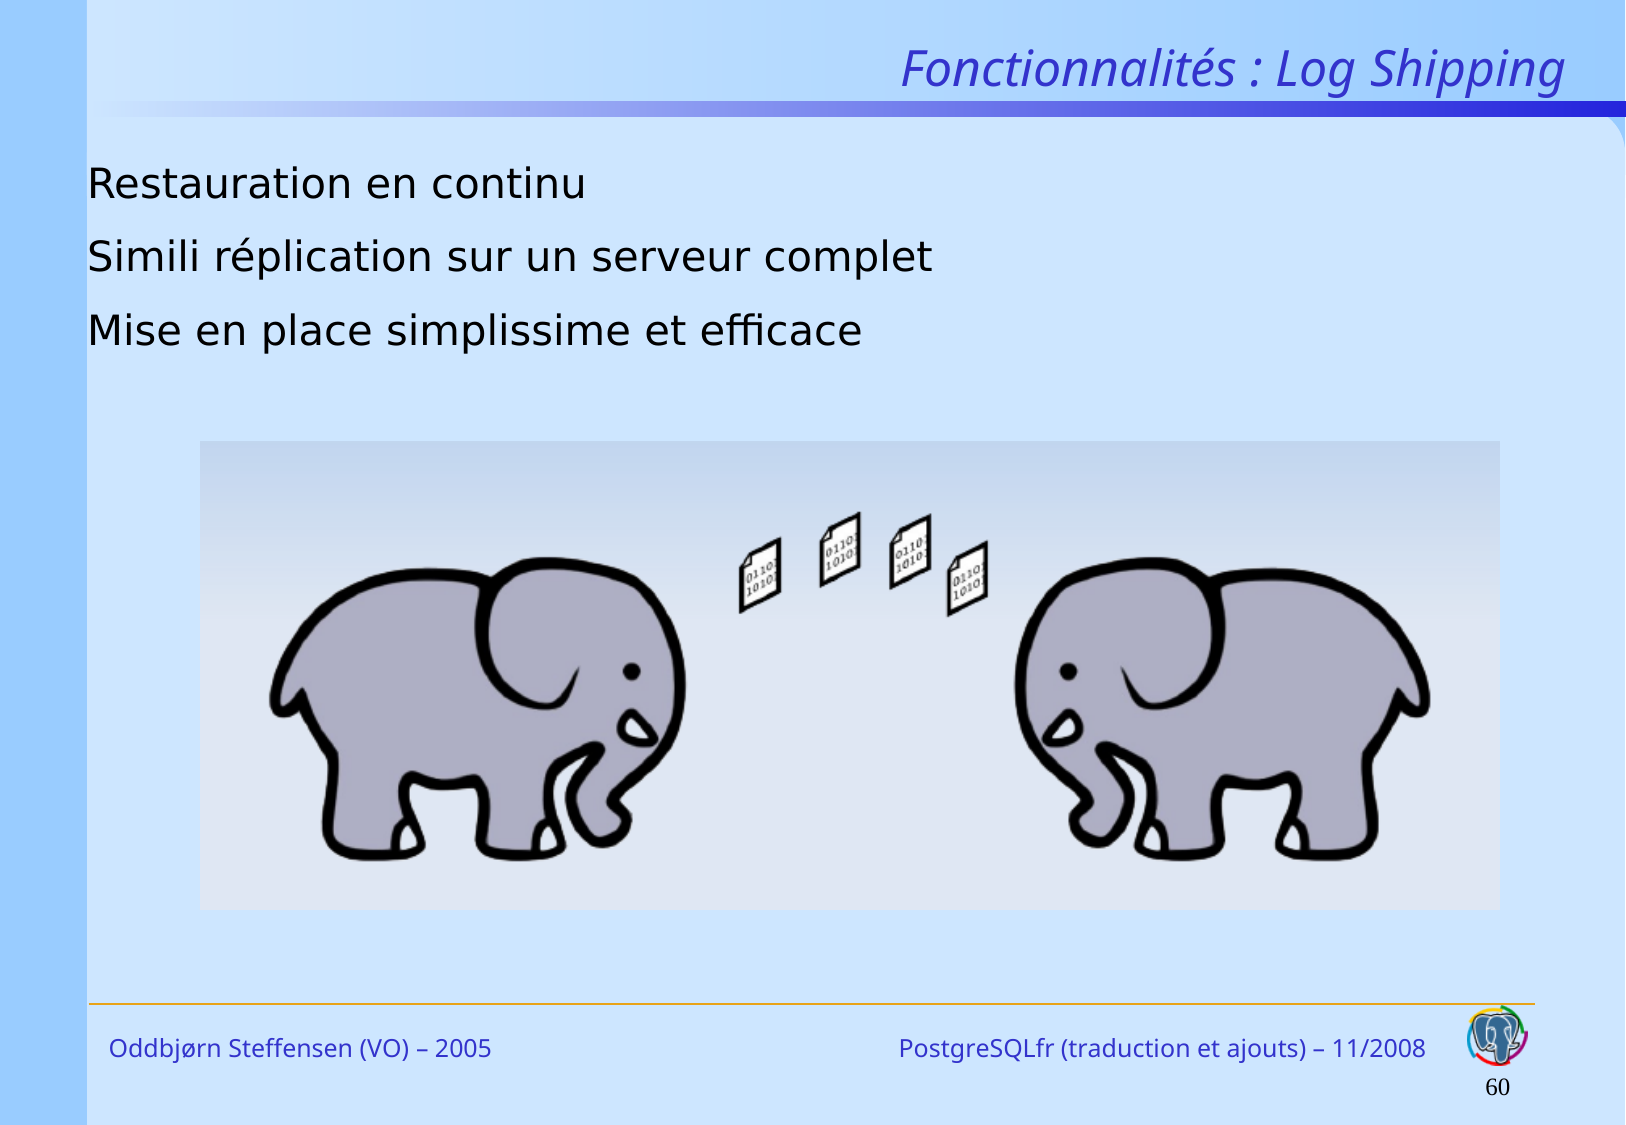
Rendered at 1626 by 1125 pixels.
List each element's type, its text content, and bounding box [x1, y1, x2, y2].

picture [1467, 1005, 1528, 1066]
picture [200, 441, 1500, 910]
title Fonctionnalités : Log Shipping [172, 0, 1567, 134]
list Restauration en continu Simili réplication sur un serveur complet Mise en place simplissime et efficace [86, 159, 1520, 965]
